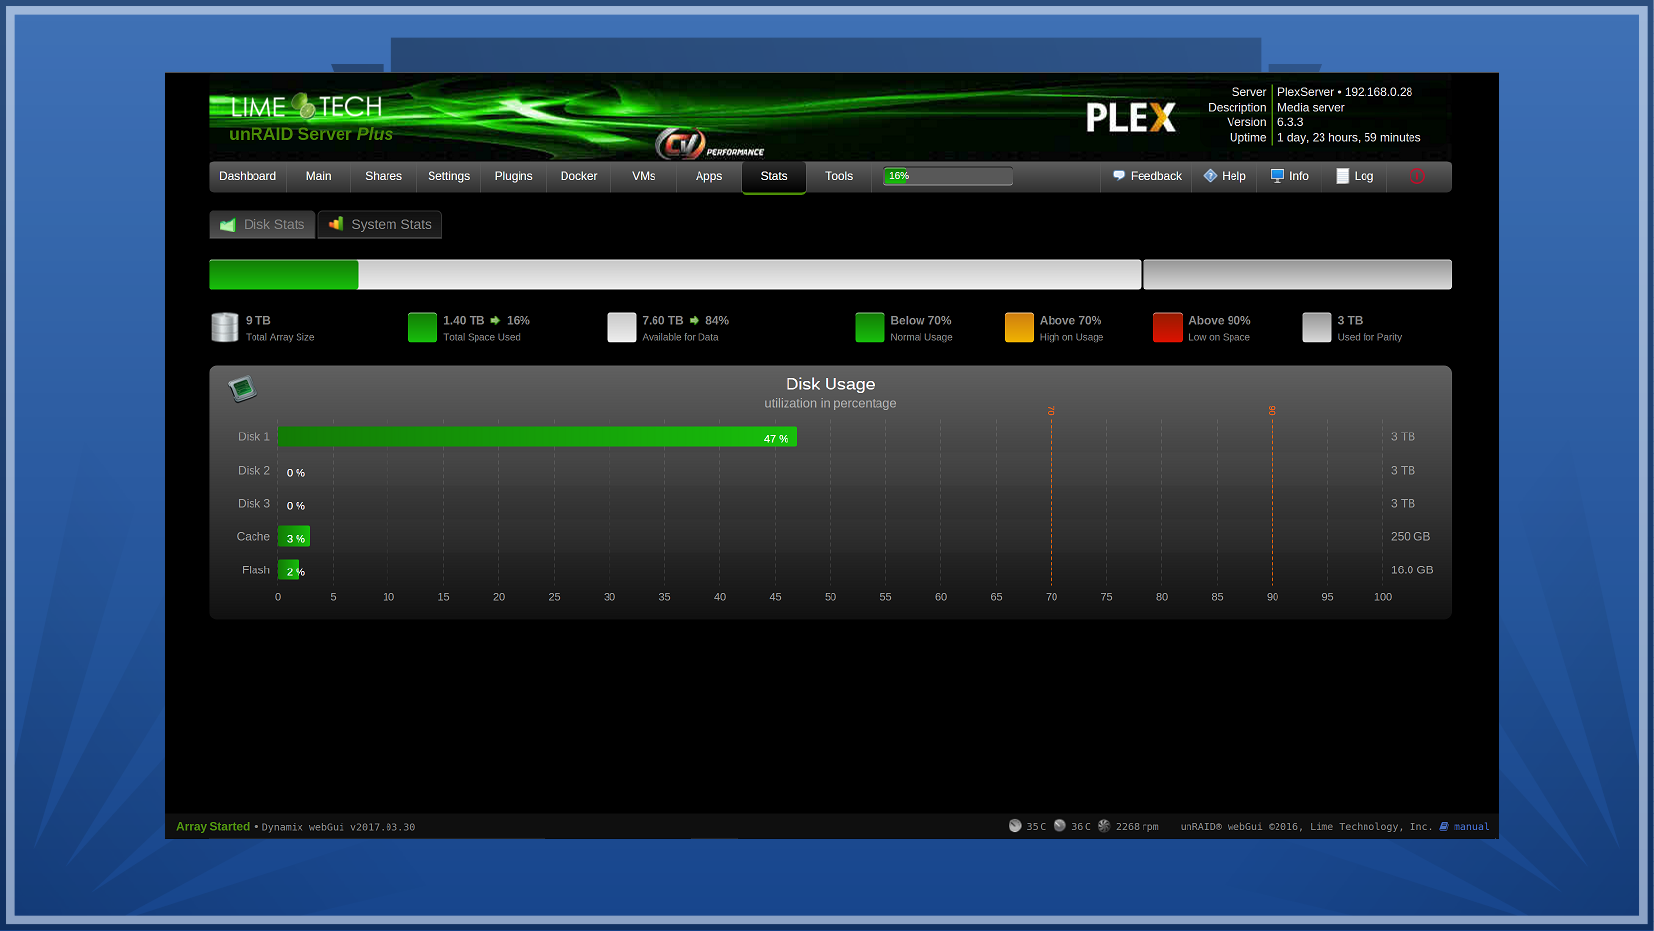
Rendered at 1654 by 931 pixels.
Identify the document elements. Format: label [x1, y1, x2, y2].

picture [165, 72, 1499, 839]
